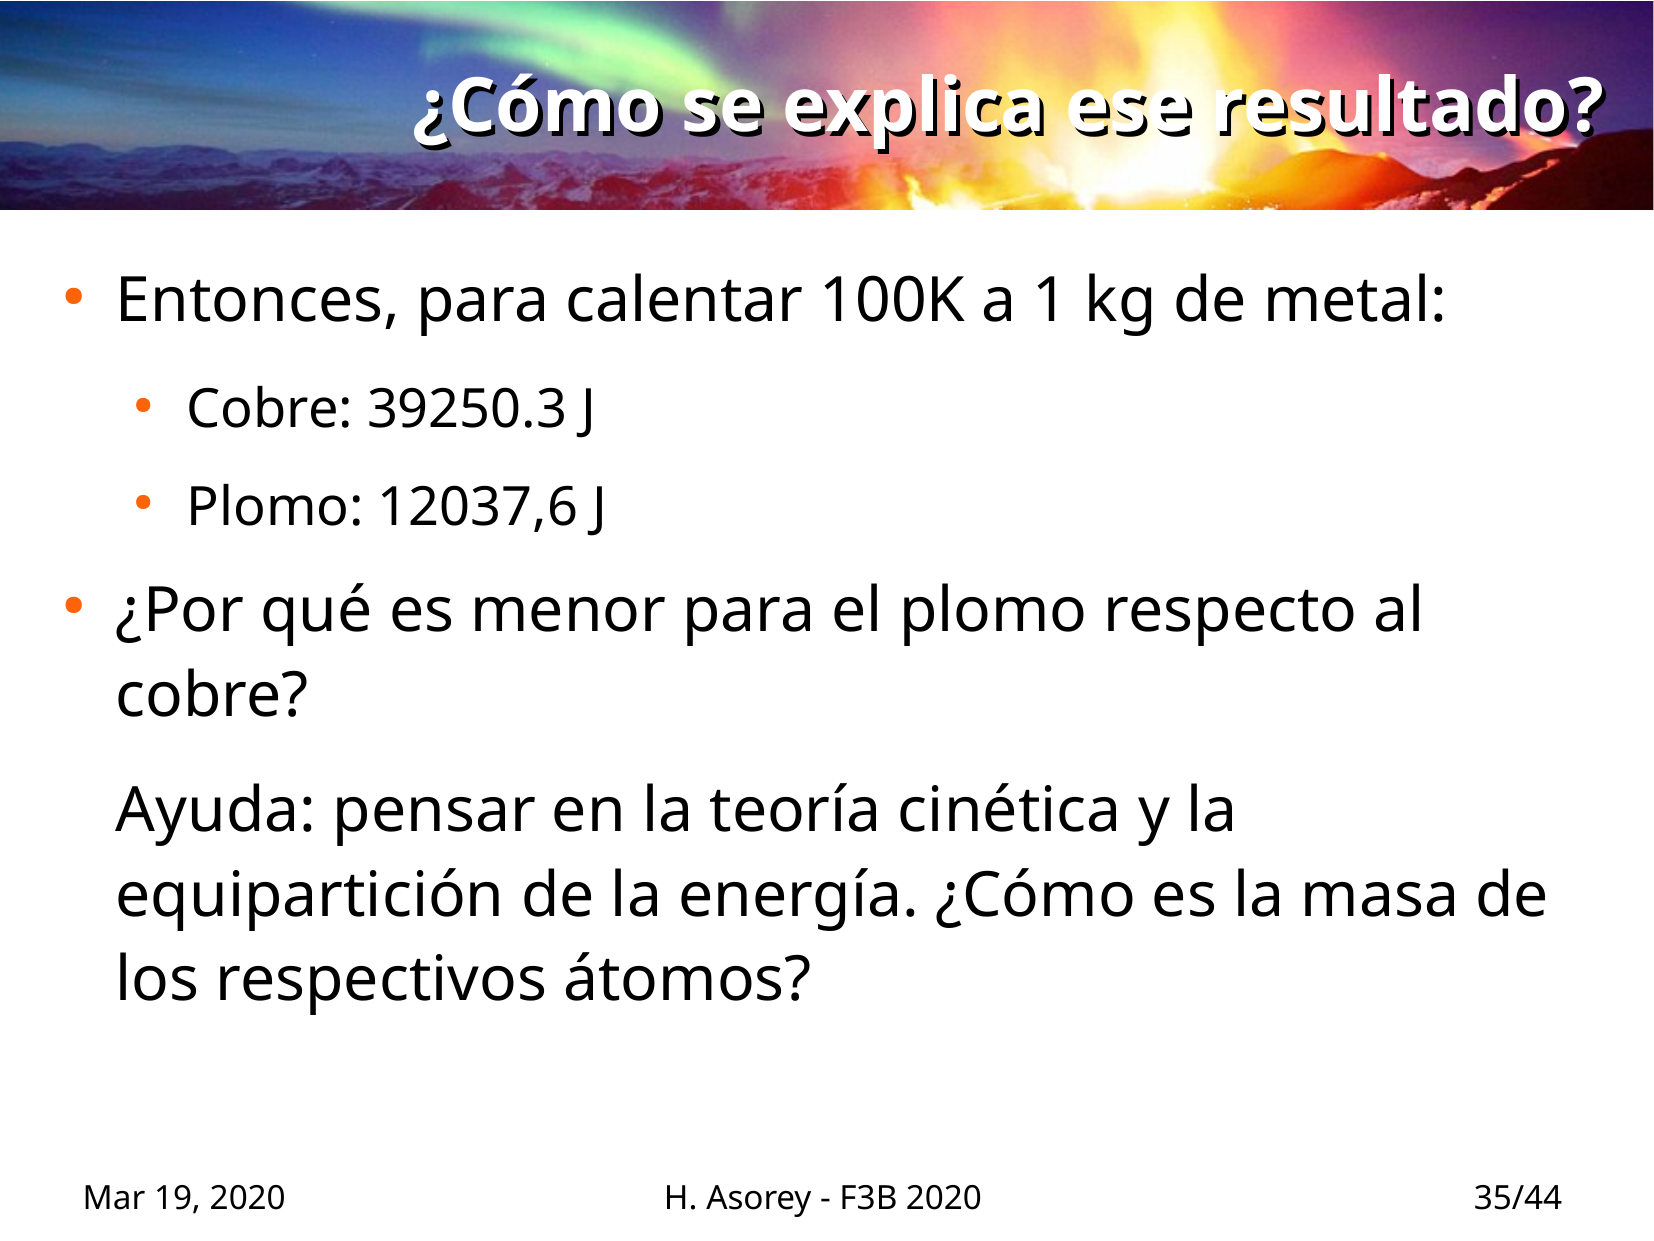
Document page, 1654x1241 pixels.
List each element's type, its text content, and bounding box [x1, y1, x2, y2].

title ¿Cómo se explica ese resultado? [45, 15, 1606, 191]
picture [0, 1, 1654, 210]
list Entonces, para calentar 100K a 1 kg de metal: Cobre: 39250.3 J Plomo: 12037,6 J ¿Por qué es menor para el plomo respecto al cobre? Ayuda: pensar en la teoría cinética y la equipartición de la energía. ¿Cómo es la masa de los respectivos átomos? [45, 255, 1606, 1156]
